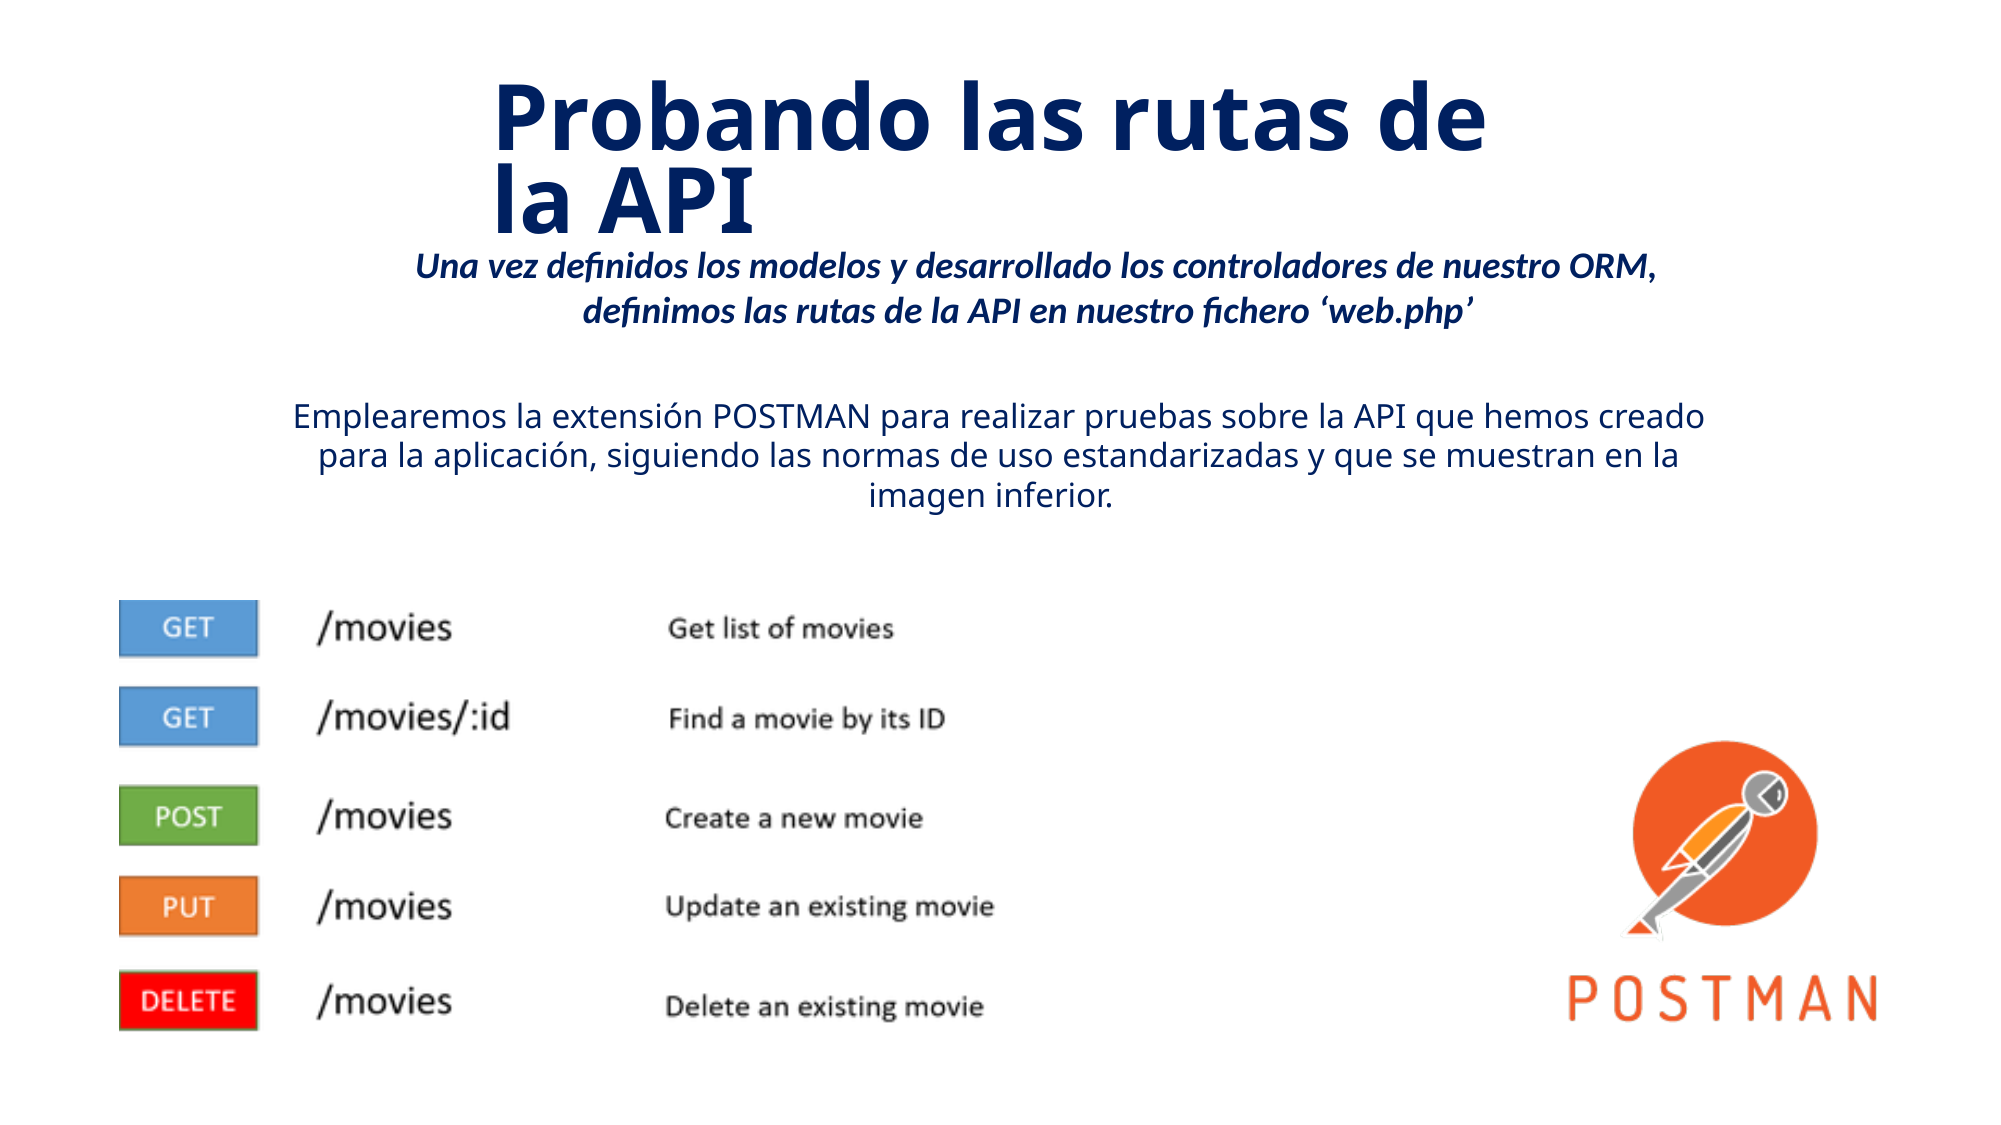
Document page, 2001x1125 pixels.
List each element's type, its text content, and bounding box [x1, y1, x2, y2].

text_box Una vez definidos los modelos y desarrollado los controladores de nuestro ORM, definimos las rutas de la API en nuestro fichero ‘web.php’ [393, 241, 1682, 333]
text_box Emplearemos la extensión POSTMAN para realizar pruebas sobre la API que hemos creado para la aplicación, siguiendo las normas de uso estandarizadas y que se muestran en la imagen inferior. [290, 394, 1710, 476]
text_box Probando las rutas de la API [491, 85, 1584, 152]
picture [119, 600, 1280, 1040]
picture [1566, 725, 1881, 1040]
